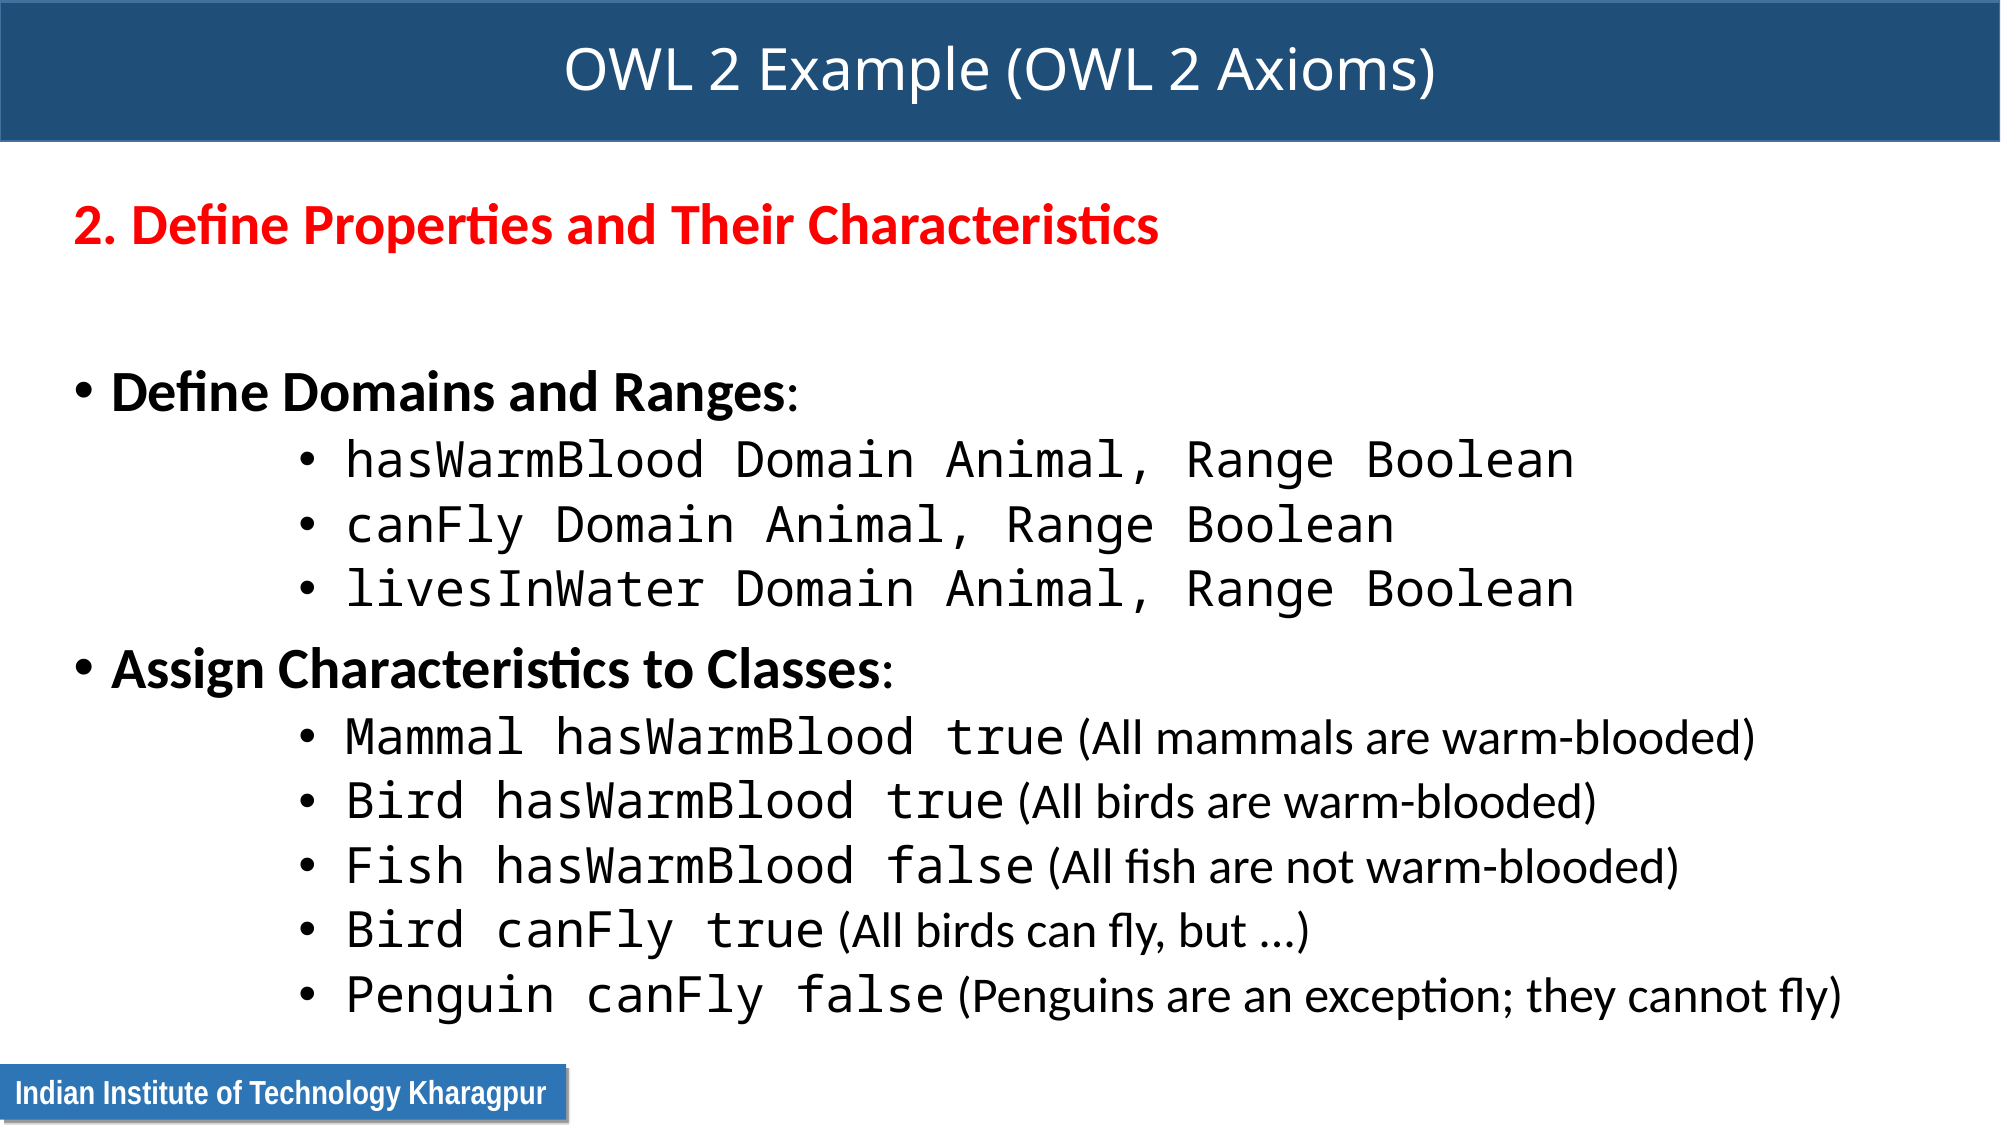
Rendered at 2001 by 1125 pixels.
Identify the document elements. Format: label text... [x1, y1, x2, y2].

title OWL 2 Example (OWL 2 Axioms) [0, 1, 2000, 141]
list 2. Define Properties and Their Characteristics Define Domains and Ranges: hasWarmBlood Domain Animal, Range Boolean canFly Domain Animal, Range Boolean livesInWater Domain Animal, Range Boolean Assign Characteristics to Classes: Mammal hasWarmBlood true (All mammals are warm-blooded) Bird hasWarmBlood true (All birds are warm-blooded) Fish hasWarmBlood false (All fish are not warm-blooded) Bird canFly true (All birds can fly, but ...) Penguin canFly false (Penguins are an exception; they cannot fly) [58, 186, 1954, 1065]
